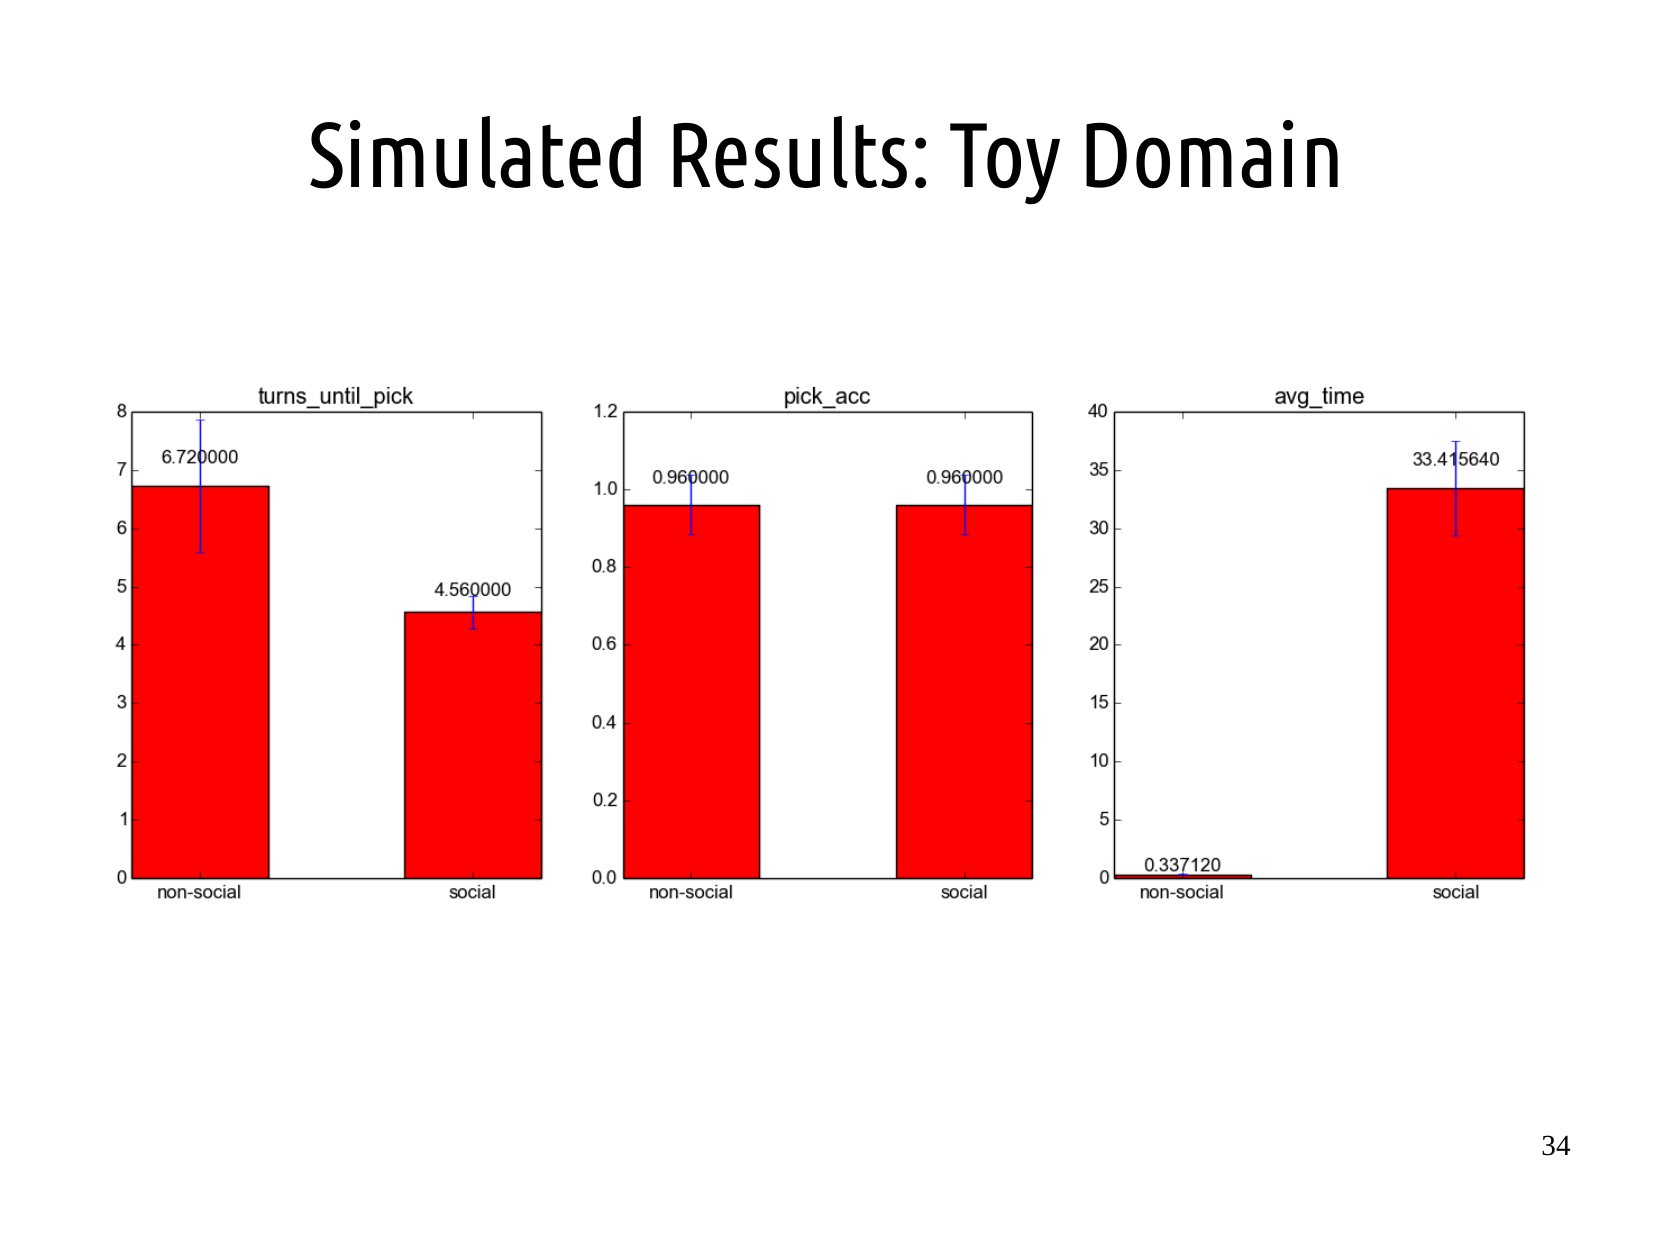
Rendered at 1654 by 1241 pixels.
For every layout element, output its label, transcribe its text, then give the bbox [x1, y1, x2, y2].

picture [82, 369, 1571, 931]
title Simulated Results: Toy Domain [82, 49, 1571, 257]
